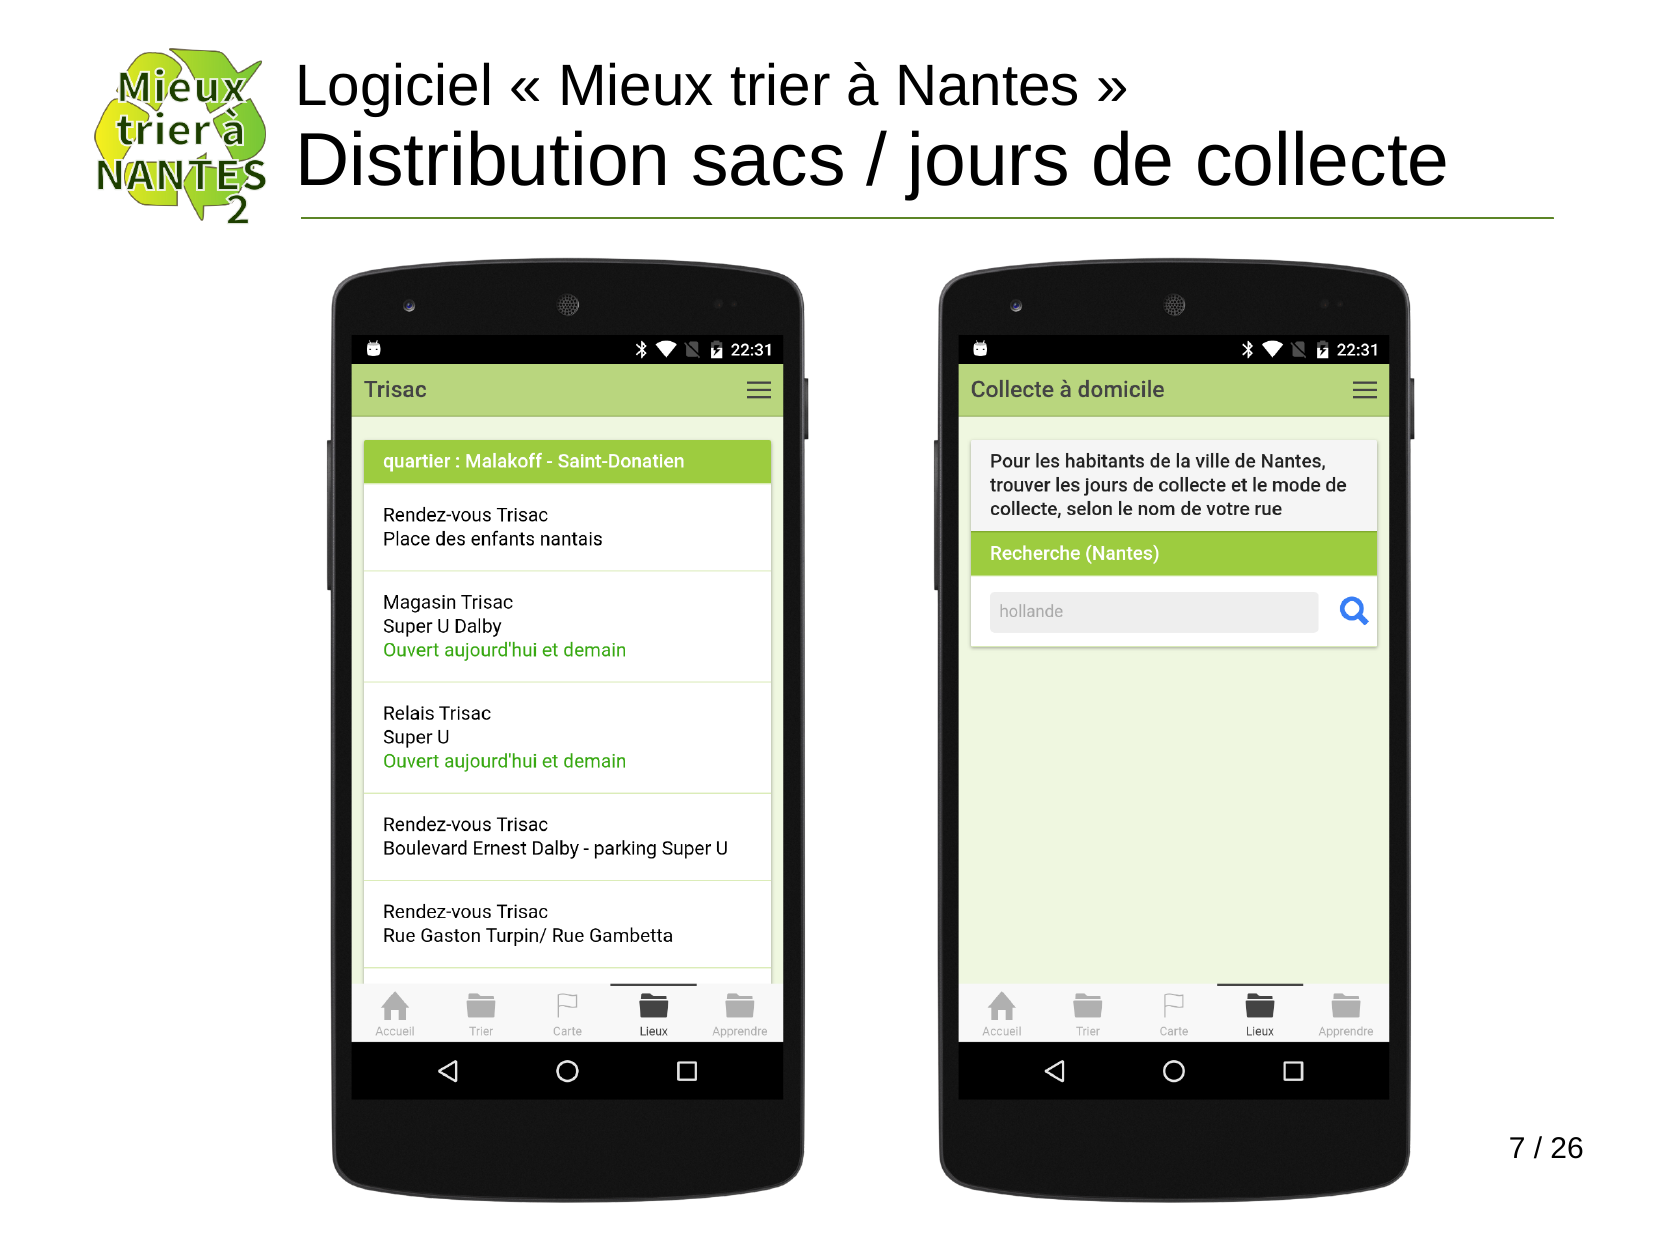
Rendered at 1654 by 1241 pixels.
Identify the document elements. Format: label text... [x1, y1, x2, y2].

text_box 7 / 26 [1494, 1121, 1599, 1193]
picture [94, 48, 272, 225]
text_box Logiciel « Mieux trier à Nantes » Distribution sacs / jours de collecte [295, 41, 1571, 215]
picture [933, 257, 1415, 1203]
picture [326, 257, 809, 1203]
